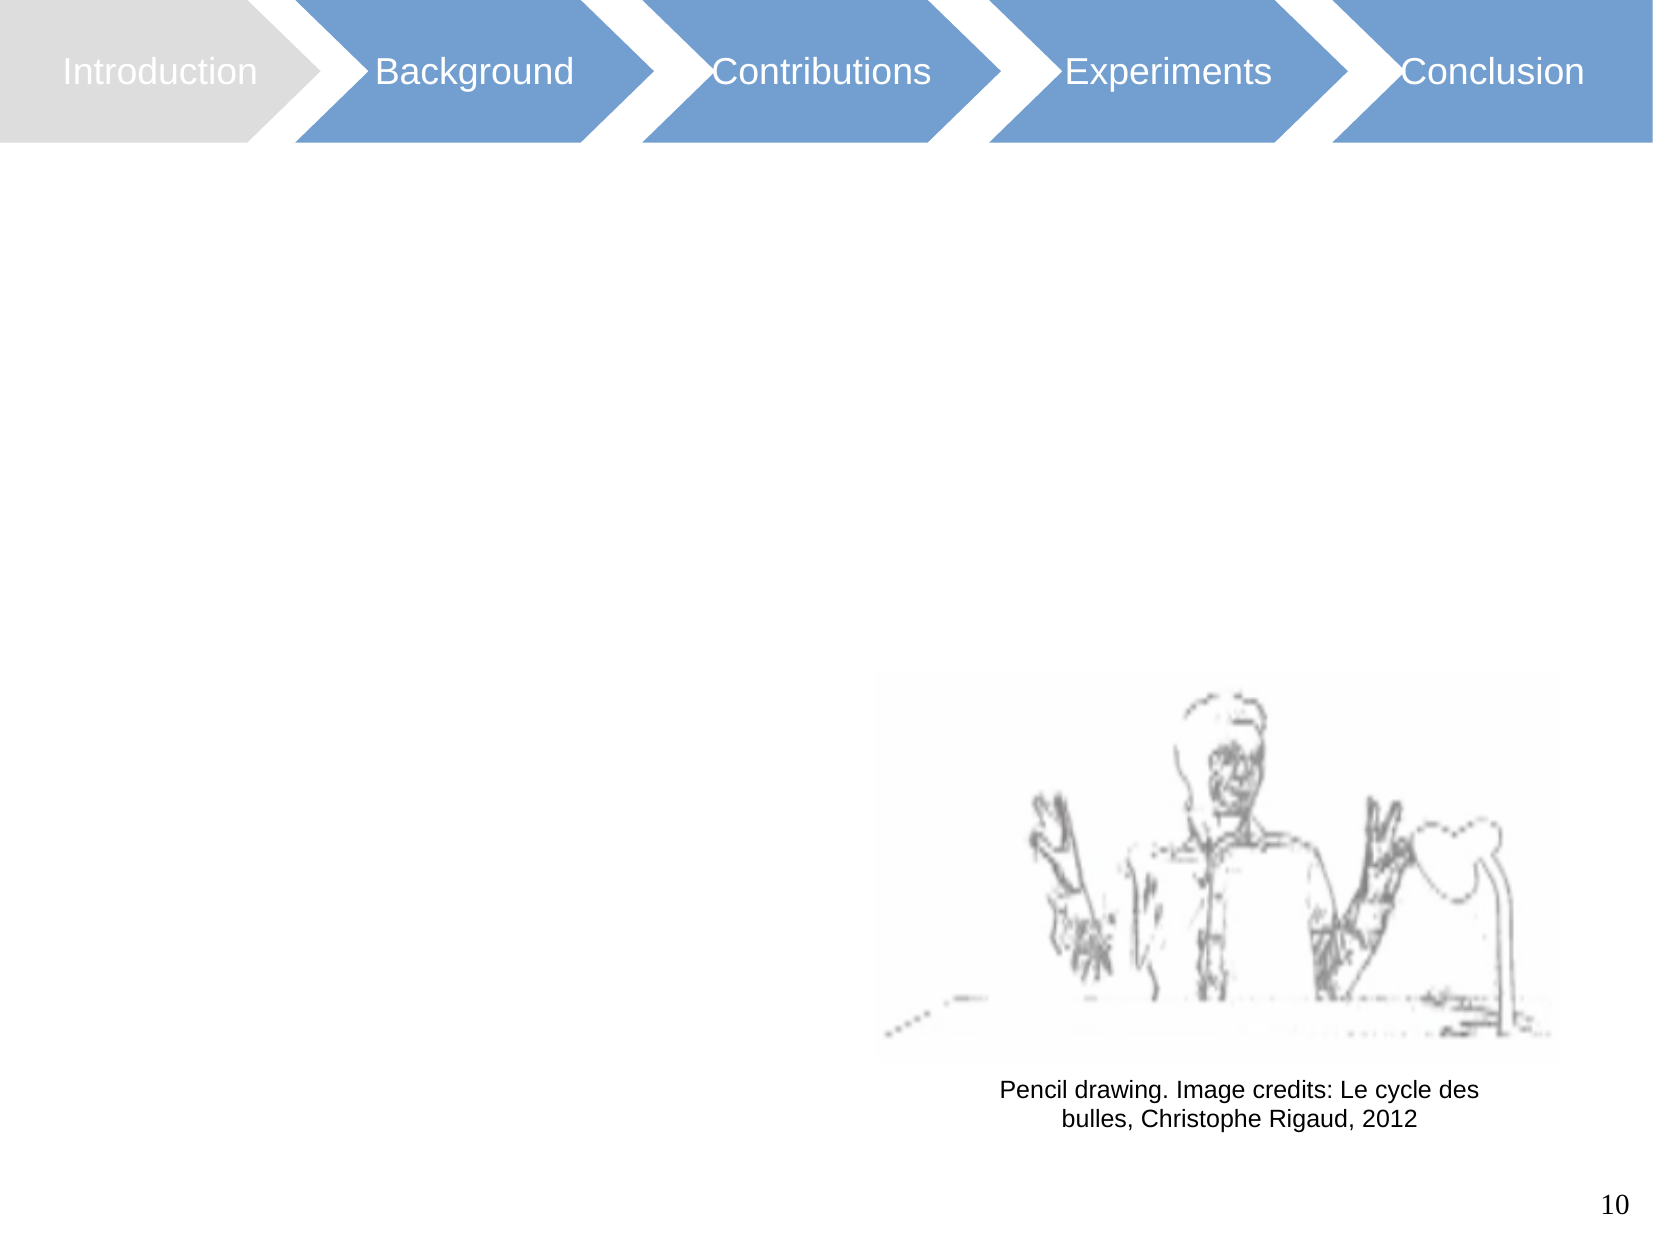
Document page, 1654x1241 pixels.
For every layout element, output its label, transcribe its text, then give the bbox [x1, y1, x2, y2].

text_box Conclusion [1332, 0, 1653, 143]
picture [875, 673, 1560, 1063]
text_box Contributions [642, 0, 1001, 143]
text_box Pencil drawing. Image credits: Le cycle des bulles, Christophe Rigaud, 2012 [962, 1068, 1518, 1140]
text_box Experiments [989, 0, 1348, 143]
text_box Background [295, 0, 654, 143]
text_box Introduction [0, 0, 321, 143]
